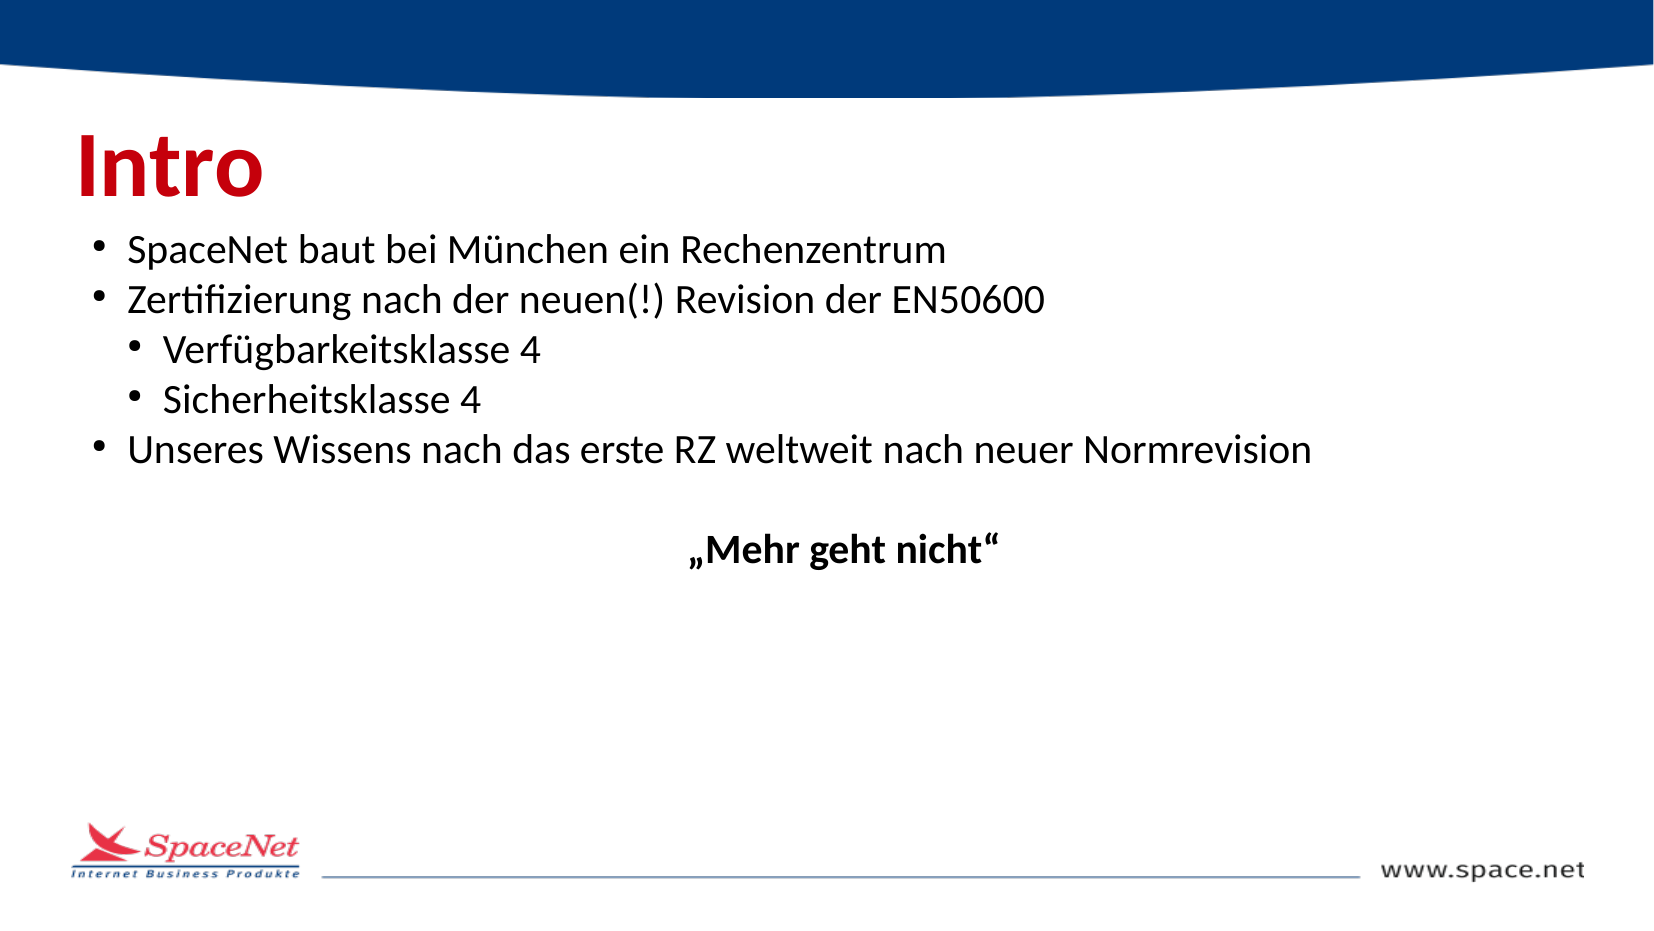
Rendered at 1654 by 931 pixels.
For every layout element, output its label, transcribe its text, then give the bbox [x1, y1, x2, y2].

text_box Intro [60, 95, 1595, 223]
text_box SpaceNet baut bei München ein Rechenzentrum Zertifizierung nach der neuen(!) Revision der EN50600 Verfügbarkeitsklasse 4 Sicherheitsklasse 4 Unseres Wissens nach das erste RZ weltweit nach neuer Normrevision „Mehr geht nicht“ [77, 223, 1576, 580]
